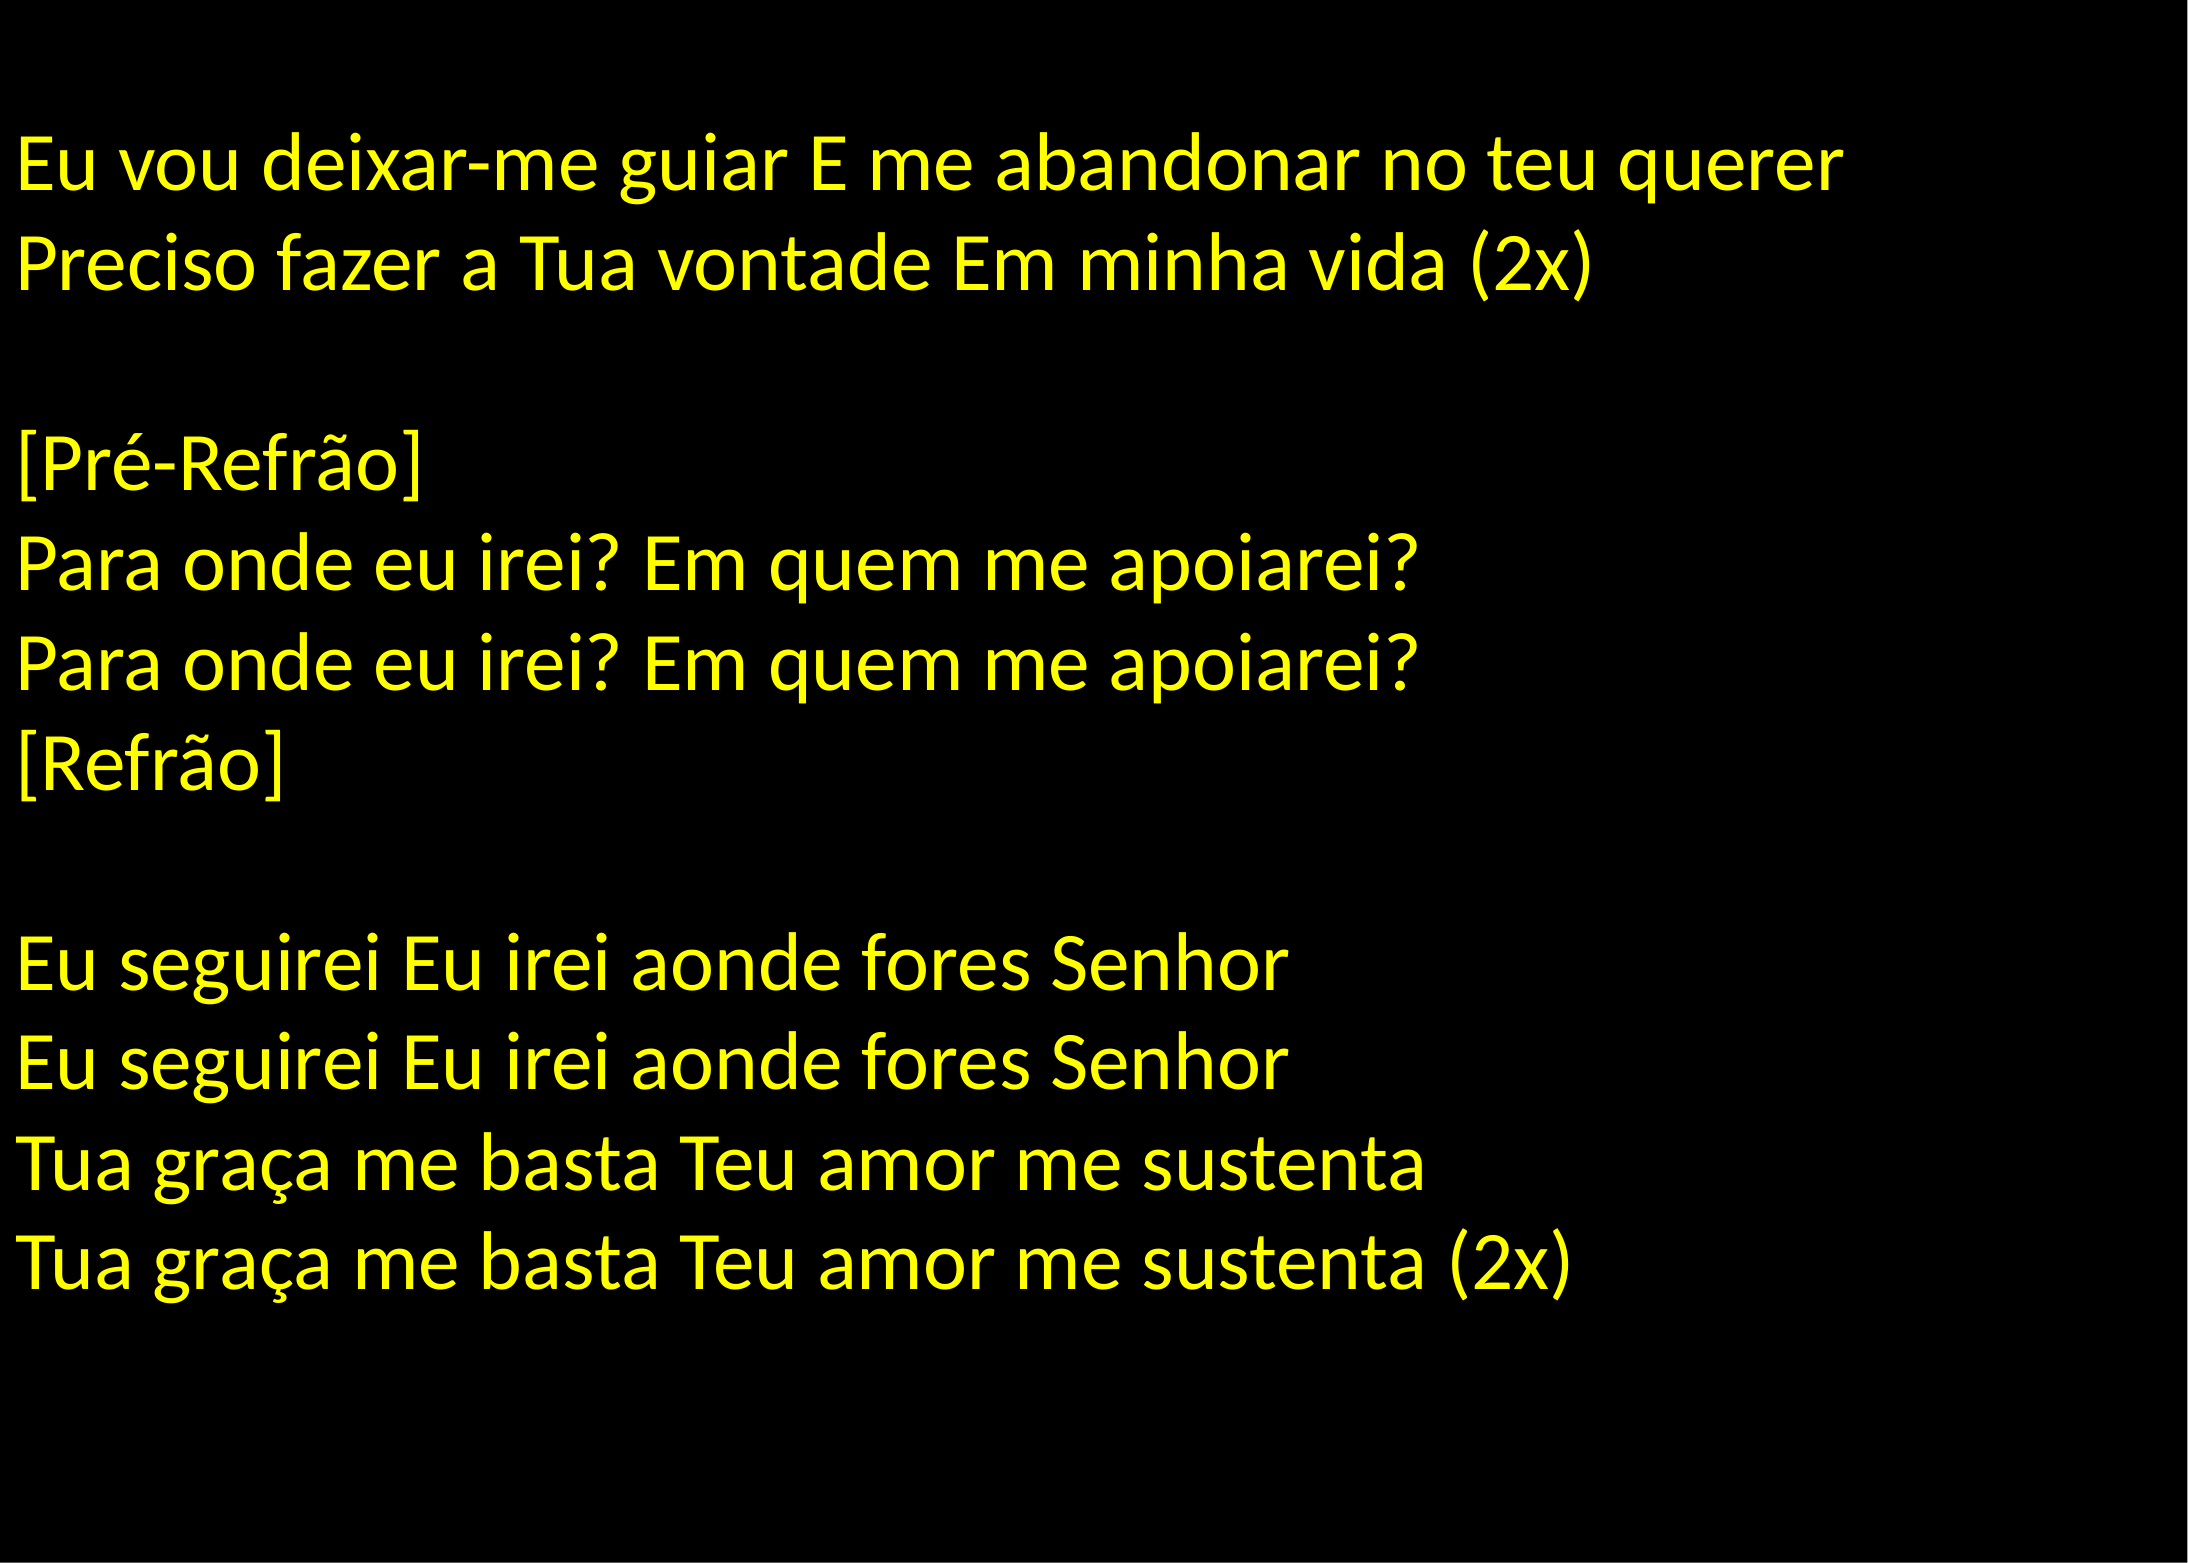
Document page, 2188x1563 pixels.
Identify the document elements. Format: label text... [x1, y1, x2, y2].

subtitle Eu vou deixar-me guiar E me abandonar no teu querer Preciso fazer a Tua vontade Em minha vida (2x) [Pré-Refrão] Para onde eu irei? Em quem me apoiarei? Para onde eu irei? Em quem me apoiarei? [Refrão] Eu seguirei Eu irei aonde fores Senhor Eu seguirei Eu irei aonde fores Senhor Tua graça me basta Teu amor me sustenta Tua graça me basta Teu amor me sustenta (2x) [0, 0, 2188, 1563]
